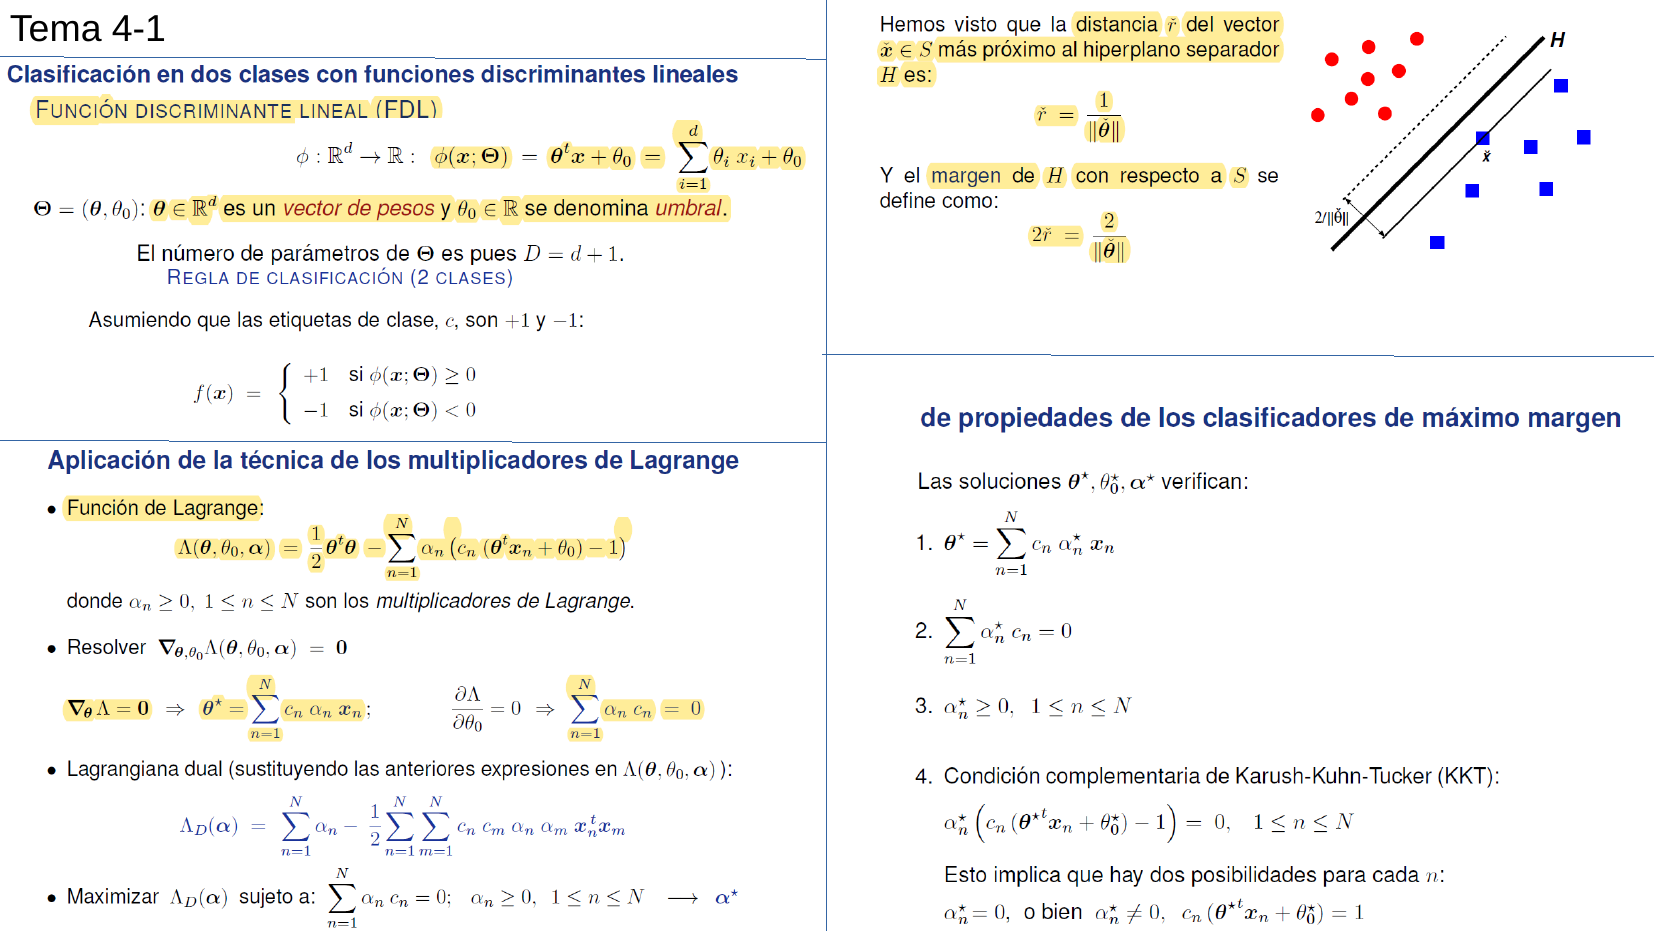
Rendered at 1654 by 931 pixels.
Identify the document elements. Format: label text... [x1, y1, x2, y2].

text_box Tema 4-1 [0, 0, 181, 57]
picture [29, 442, 743, 931]
picture [915, 401, 1625, 931]
picture [3, 60, 806, 193]
picture [877, 0, 1595, 266]
picture [29, 194, 731, 429]
